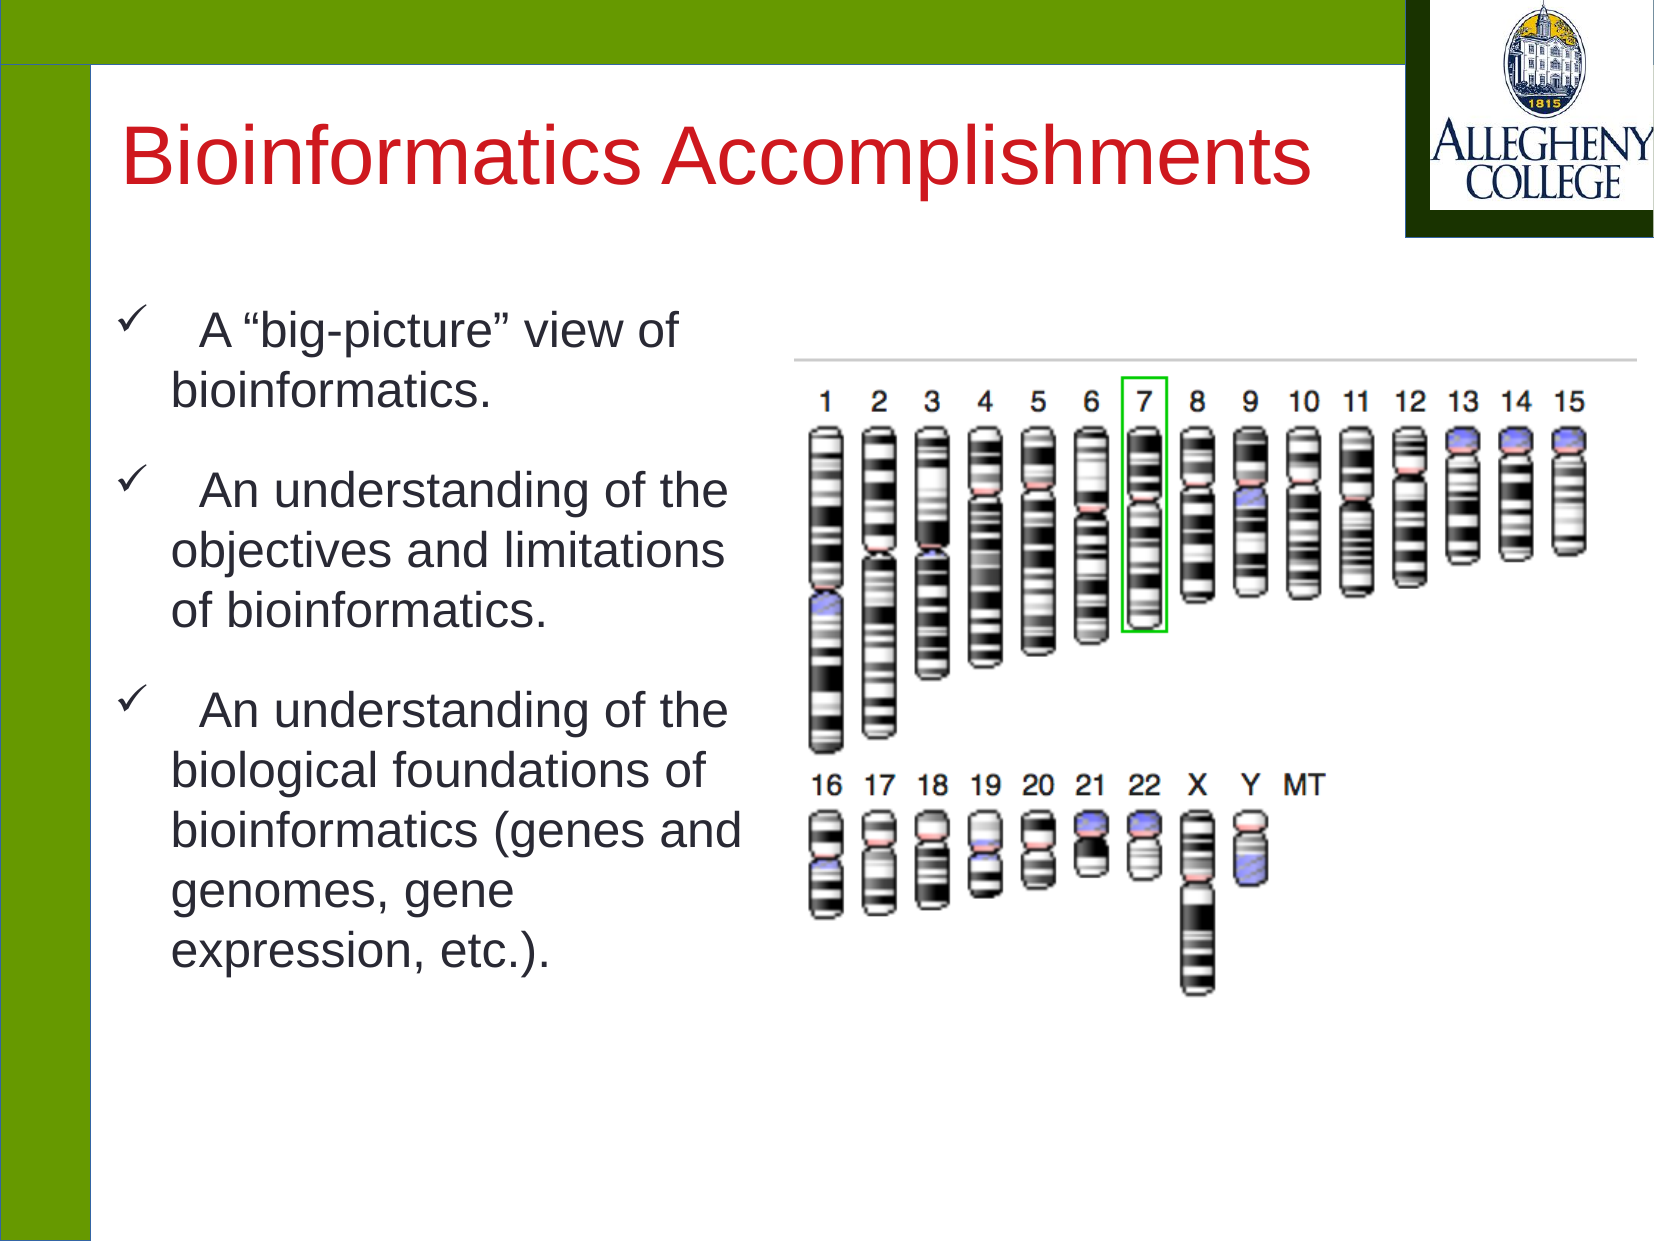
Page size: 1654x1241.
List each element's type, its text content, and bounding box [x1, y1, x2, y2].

text_box [1405, 210, 1654, 238]
picture [794, 344, 1637, 1006]
text_box [0, 0, 1430, 1241]
text_box A “big-picture” view of bioinformatics. An understanding of the objectives and limitations of bioinformatics. An understanding of the biological foundations of bioinformatics (genes and genomes, gene expression, etc.). [99, 244, 780, 1180]
text_box Bioinformatics Accomplishments [105, 69, 1456, 233]
picture [1430, 0, 1654, 210]
